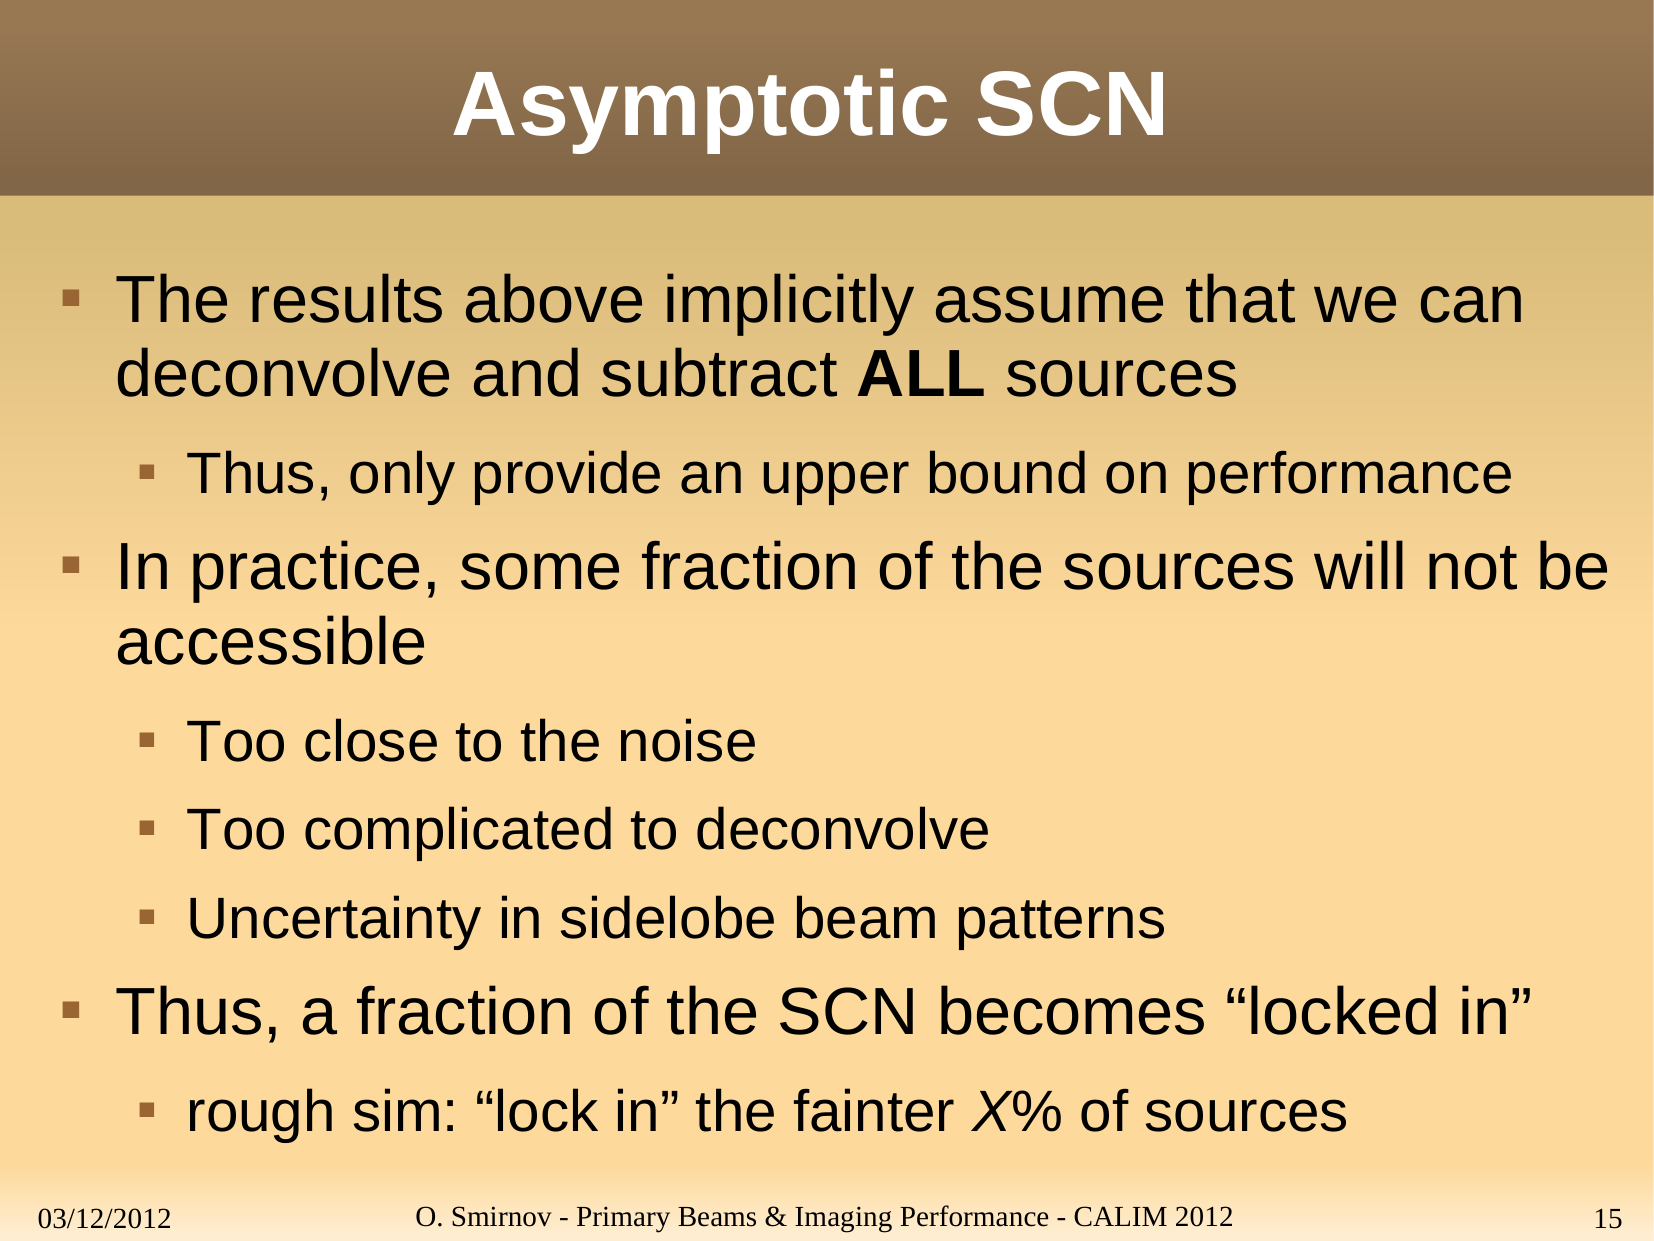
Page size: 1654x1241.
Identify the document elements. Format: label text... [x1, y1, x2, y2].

title Asymptotic SCN [76, 0, 1565, 208]
list The results above implicitly assume that we can deconvolve and subtract ALL sources Thus, only provide an upper bound on performance In practice, some fraction of the sources will not be accessible Too close to the noise Too complicated to deconvolve Uncertainty in sidelobe beam patterns Thus, a fraction of the SCN becomes “locked in” rough sim: “lock in” the fainter X% of sources [45, 261, 1621, 1186]
picture [0, 0, 1654, 1241]
